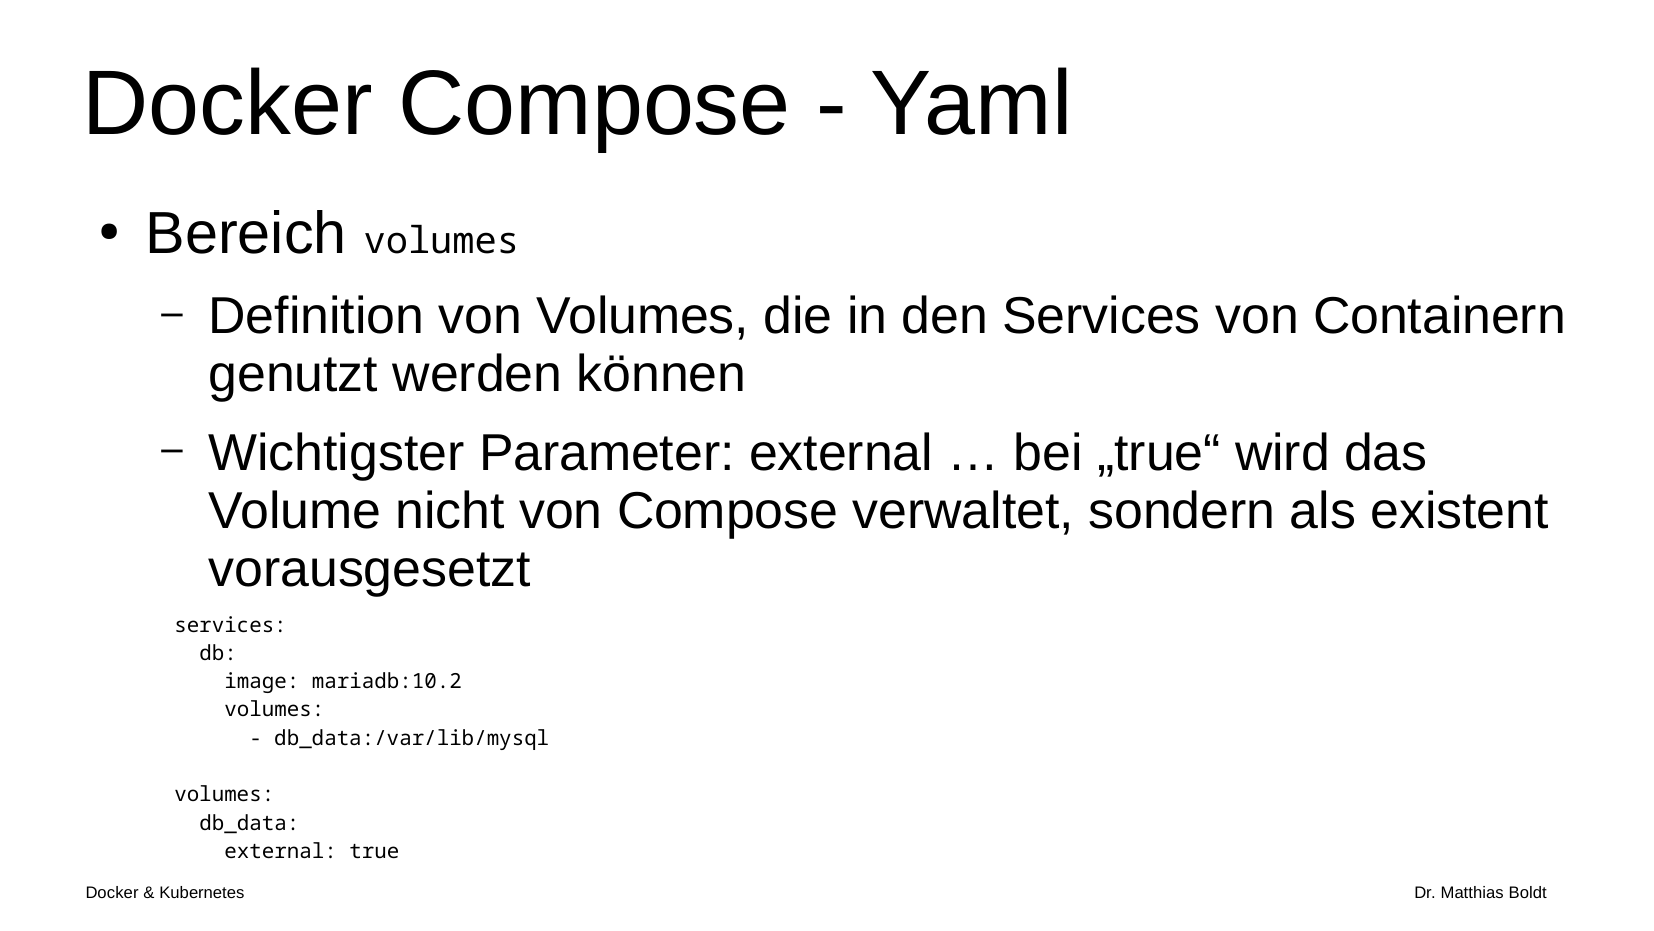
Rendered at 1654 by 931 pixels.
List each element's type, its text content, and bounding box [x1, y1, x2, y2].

text_box services: db: image: mariadb:10.2 volumes: - db_data:/var/lib/mysql volumes: db_data: external: true [159, 602, 1518, 902]
list Bereich volumes Definition von Volumes, die in den Services von Containern genutzt werden können Wichtigster Parameter: external … bei „true“ wird das Volume nicht von Compose verwaltet, sondern als existent vorausgesetzt [82, 199, 1595, 603]
title Docker Compose - Yaml [82, 25, 1571, 181]
text_box Docker & Kubernetes Dr. Matthias Boldt [70, 875, 1563, 910]
